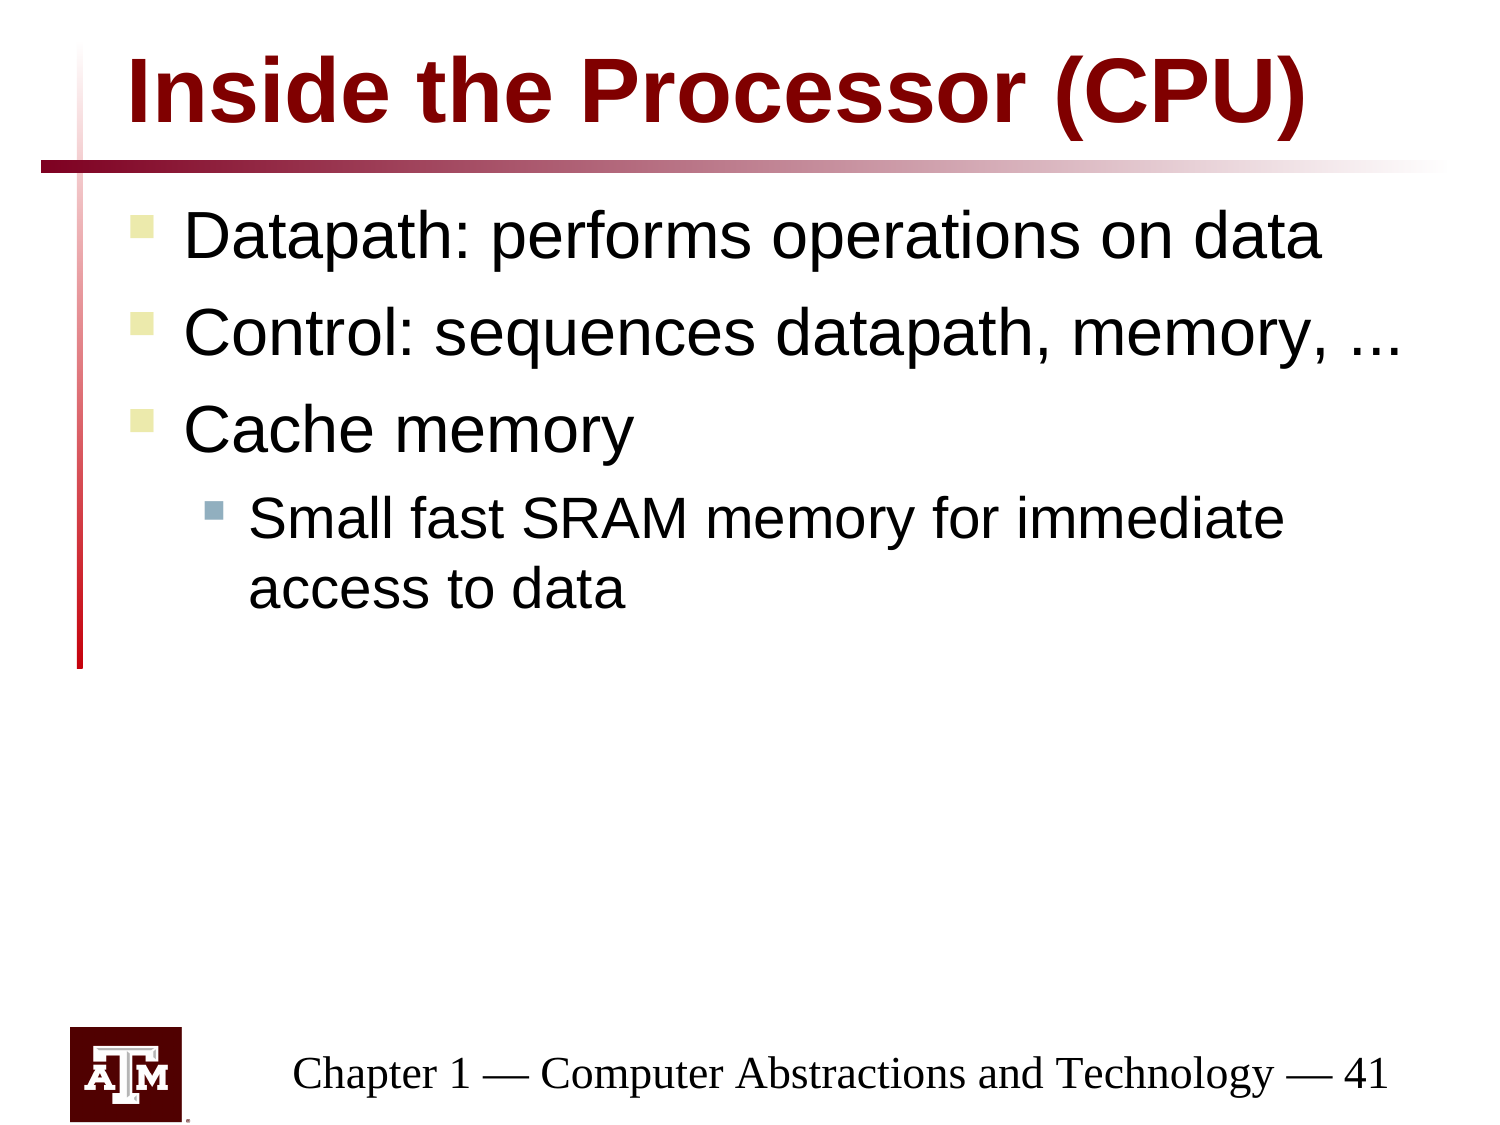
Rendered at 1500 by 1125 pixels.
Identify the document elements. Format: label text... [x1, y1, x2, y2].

list Datapath: performs operations on data Control: sequences datapath, memory, ... Cache memory Small fast SRAM memory for immediate access to data [112, 184, 1469, 1024]
title Inside the Processor (CPU) [112, 23, 1468, 149]
picture [60, 1023, 196, 1125]
